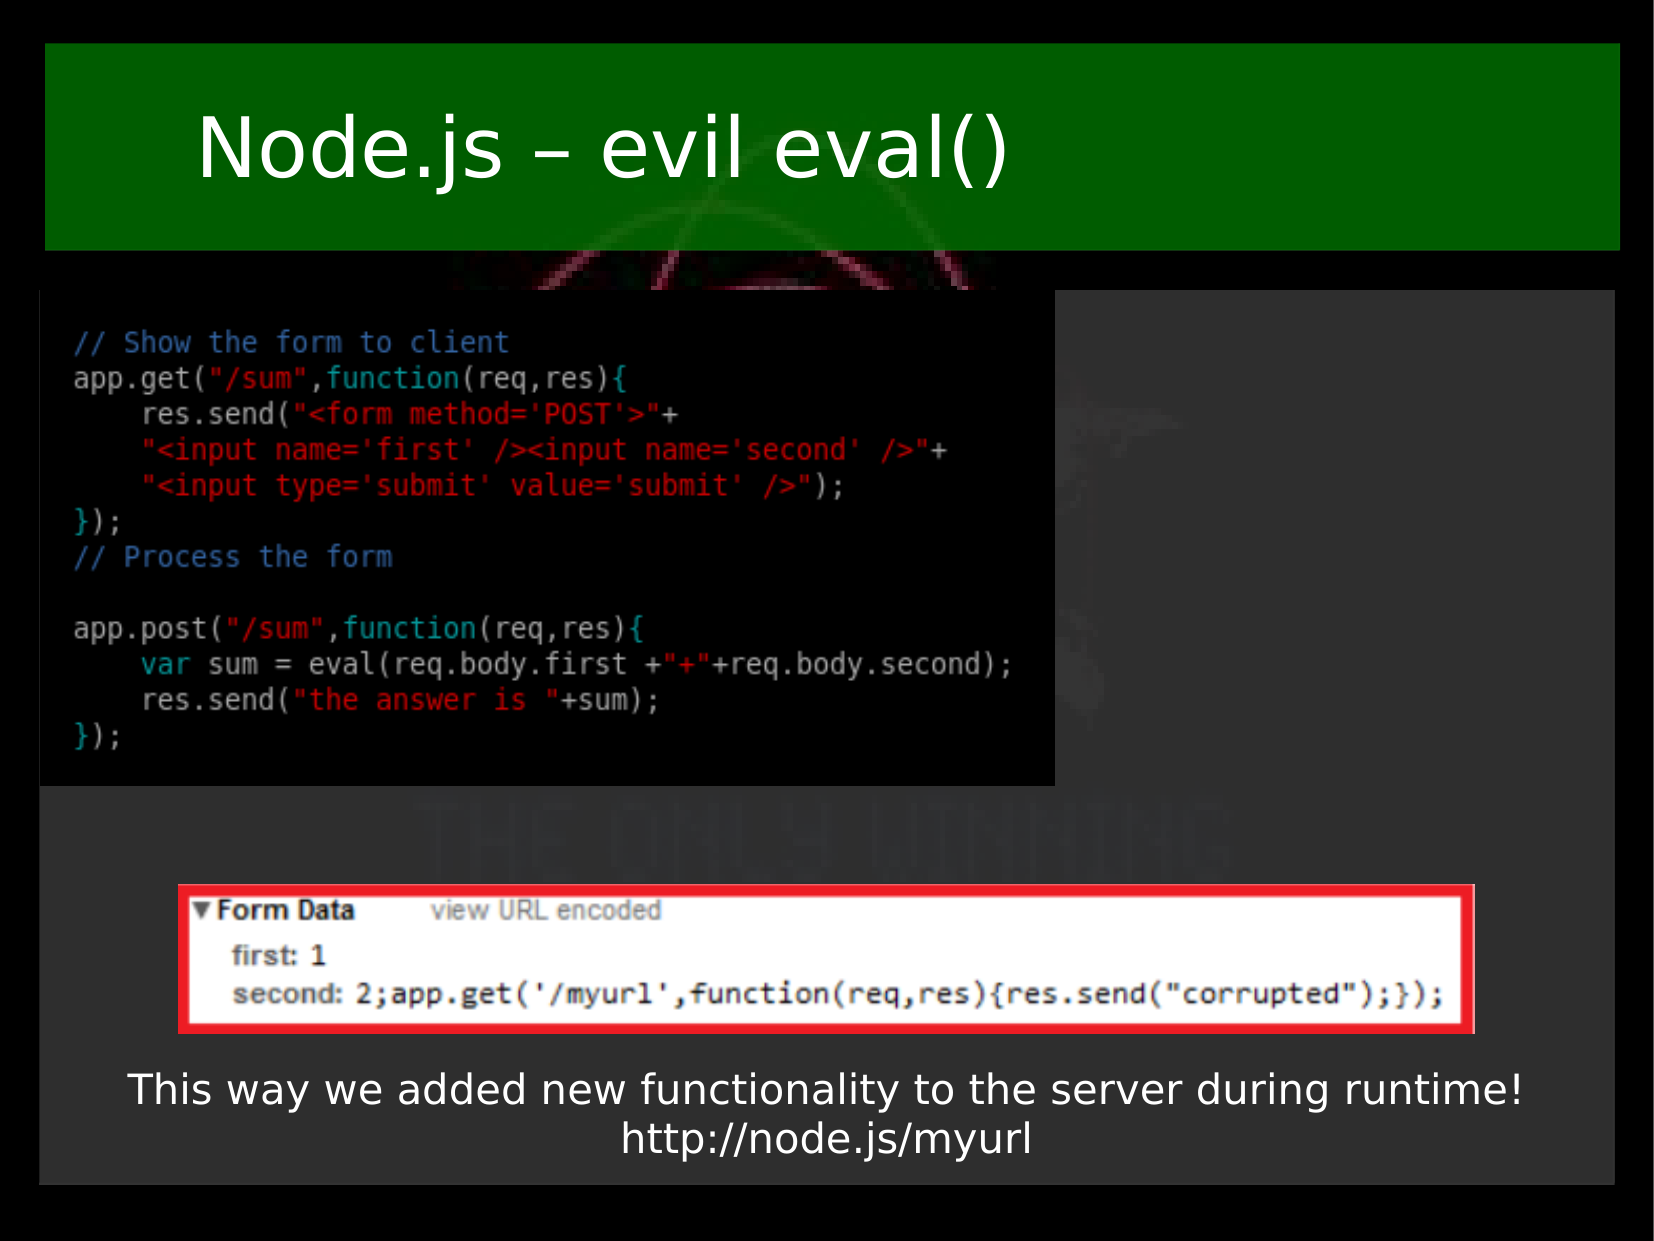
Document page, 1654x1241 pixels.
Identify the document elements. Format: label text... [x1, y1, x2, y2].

picture [0, 0, 1654, 1241]
text_box This way we added new functionality to the server during runtime! http://node.js/myurl [63, 1057, 1591, 1116]
text_box [39, 290, 1615, 1185]
title Node.js – evil eval() [45, 43, 1621, 251]
